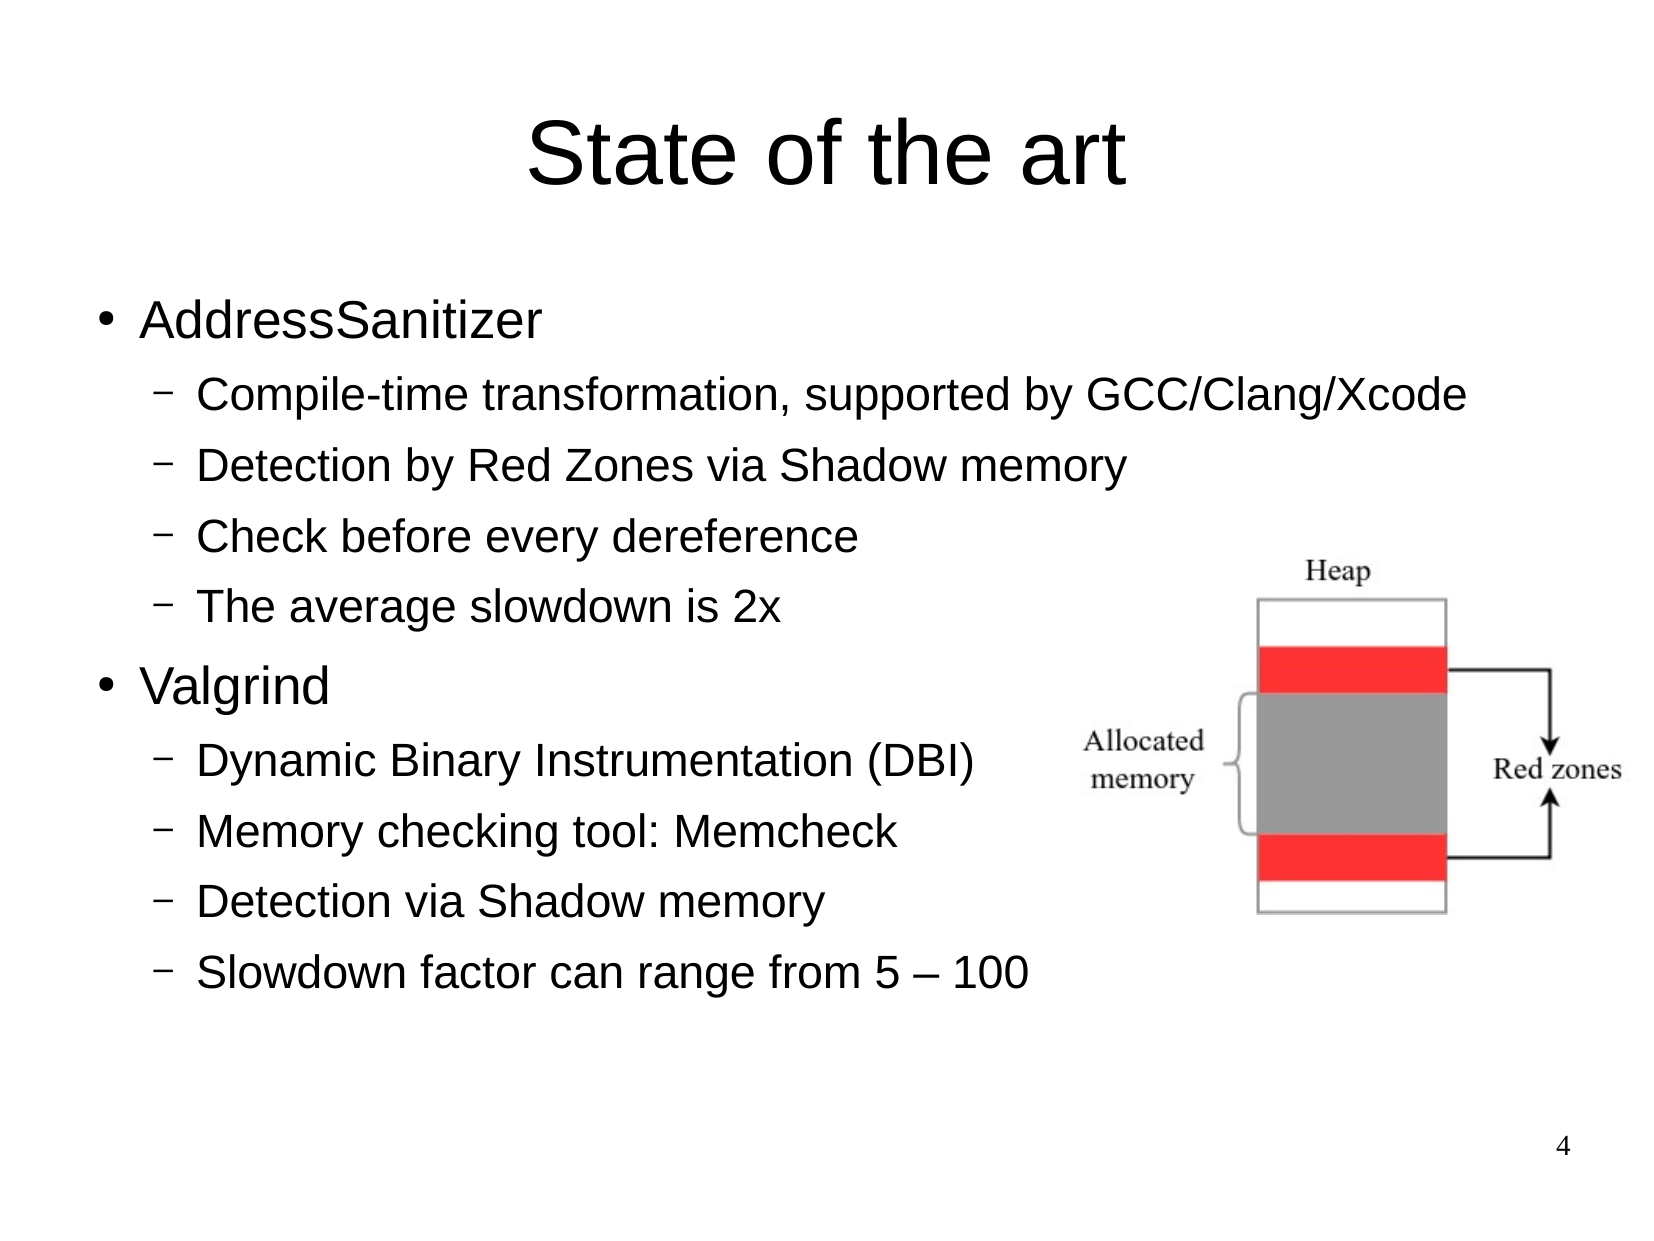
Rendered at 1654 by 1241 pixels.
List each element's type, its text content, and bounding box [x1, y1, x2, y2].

picture [1080, 546, 1648, 916]
list AddressSanitizer Compile-time transformation, supported by GCC/Clang/Xcode Detection by Red Zones via Shadow memory Check before every dereference The average slowdown is 2x Valgrind Dynamic Binary Instrumentation (DBI) Memory checking tool: Memcheck Detection via Shadow memory Slowdown factor can range from 5 – 100 [82, 290, 1571, 1010]
title State of the art [82, 49, 1571, 257]
